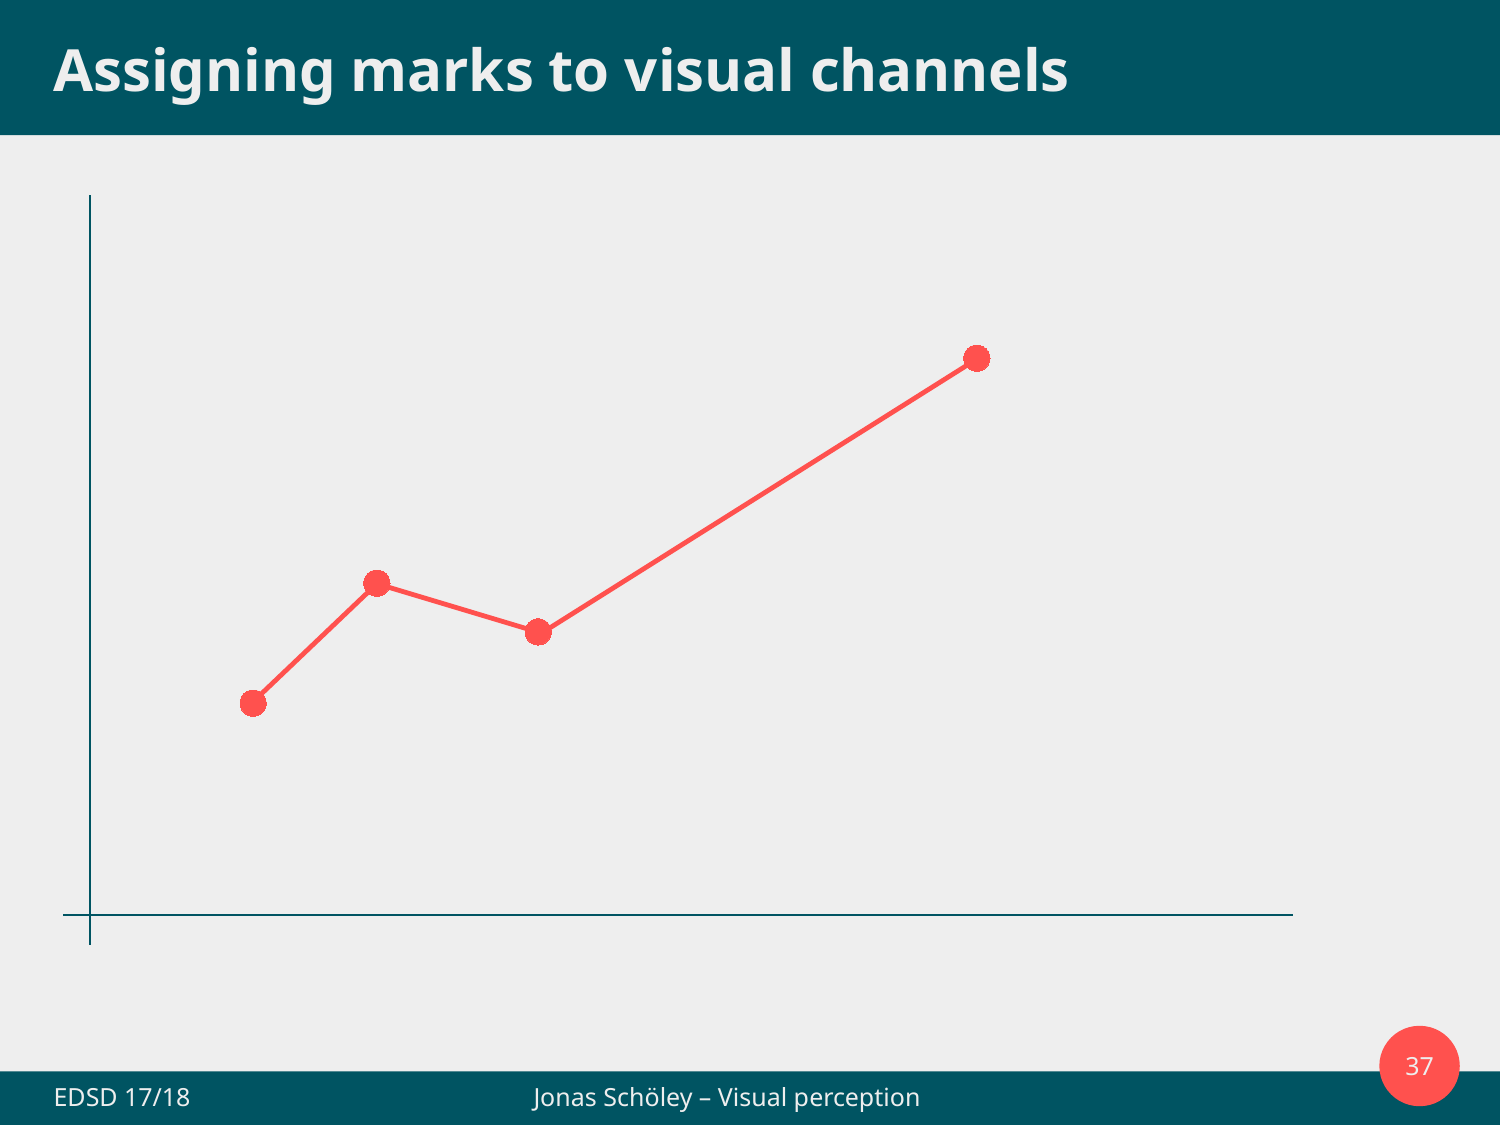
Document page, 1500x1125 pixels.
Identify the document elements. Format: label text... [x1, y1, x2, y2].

text_box [963, 345, 991, 372]
text_box [240, 690, 267, 717]
text_box [363, 570, 391, 590]
title Assigning marks to visual channels [53, 0, 1447, 141]
text_box [370, 587, 389, 597]
text_box [525, 630, 552, 646]
text_box [527, 618, 549, 631]
